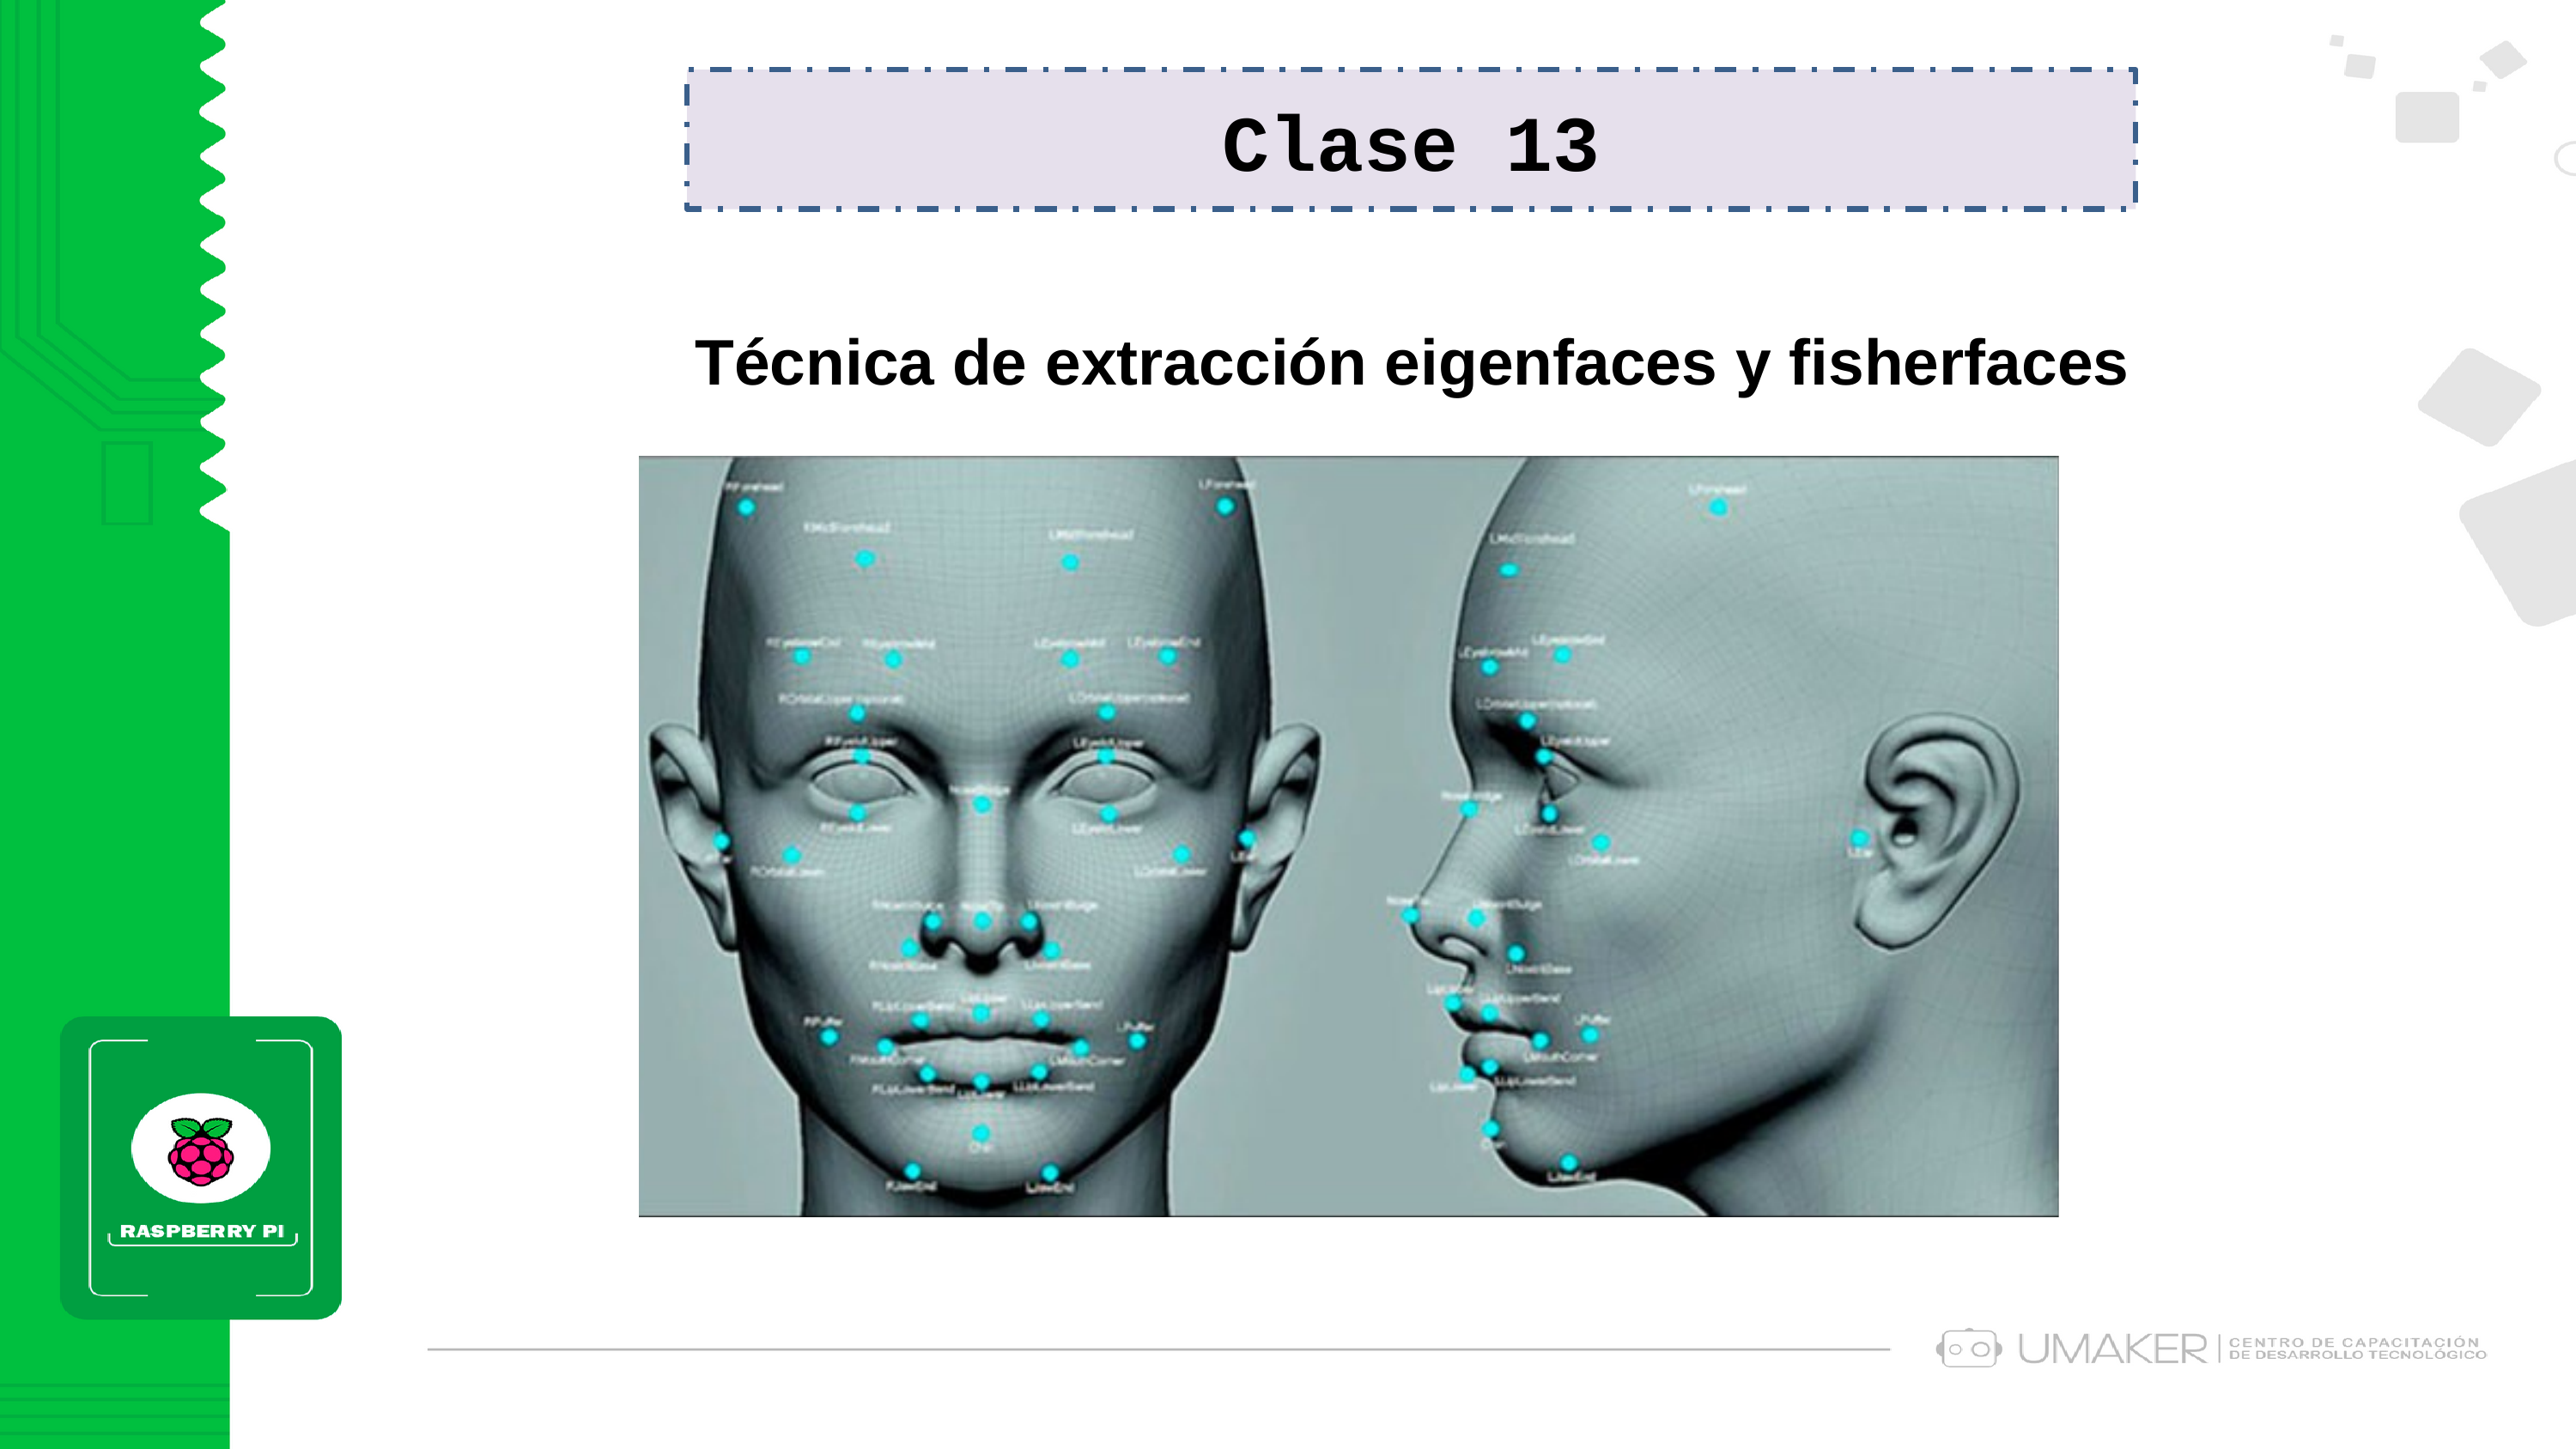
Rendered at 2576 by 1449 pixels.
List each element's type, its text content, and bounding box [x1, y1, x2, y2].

picture [0, 0, 2576, 1449]
text_box Técnica de extracción eigenfaces y fisherfaces [331, 314, 2465, 1207]
text_box Clase 13 [687, 70, 2136, 209]
